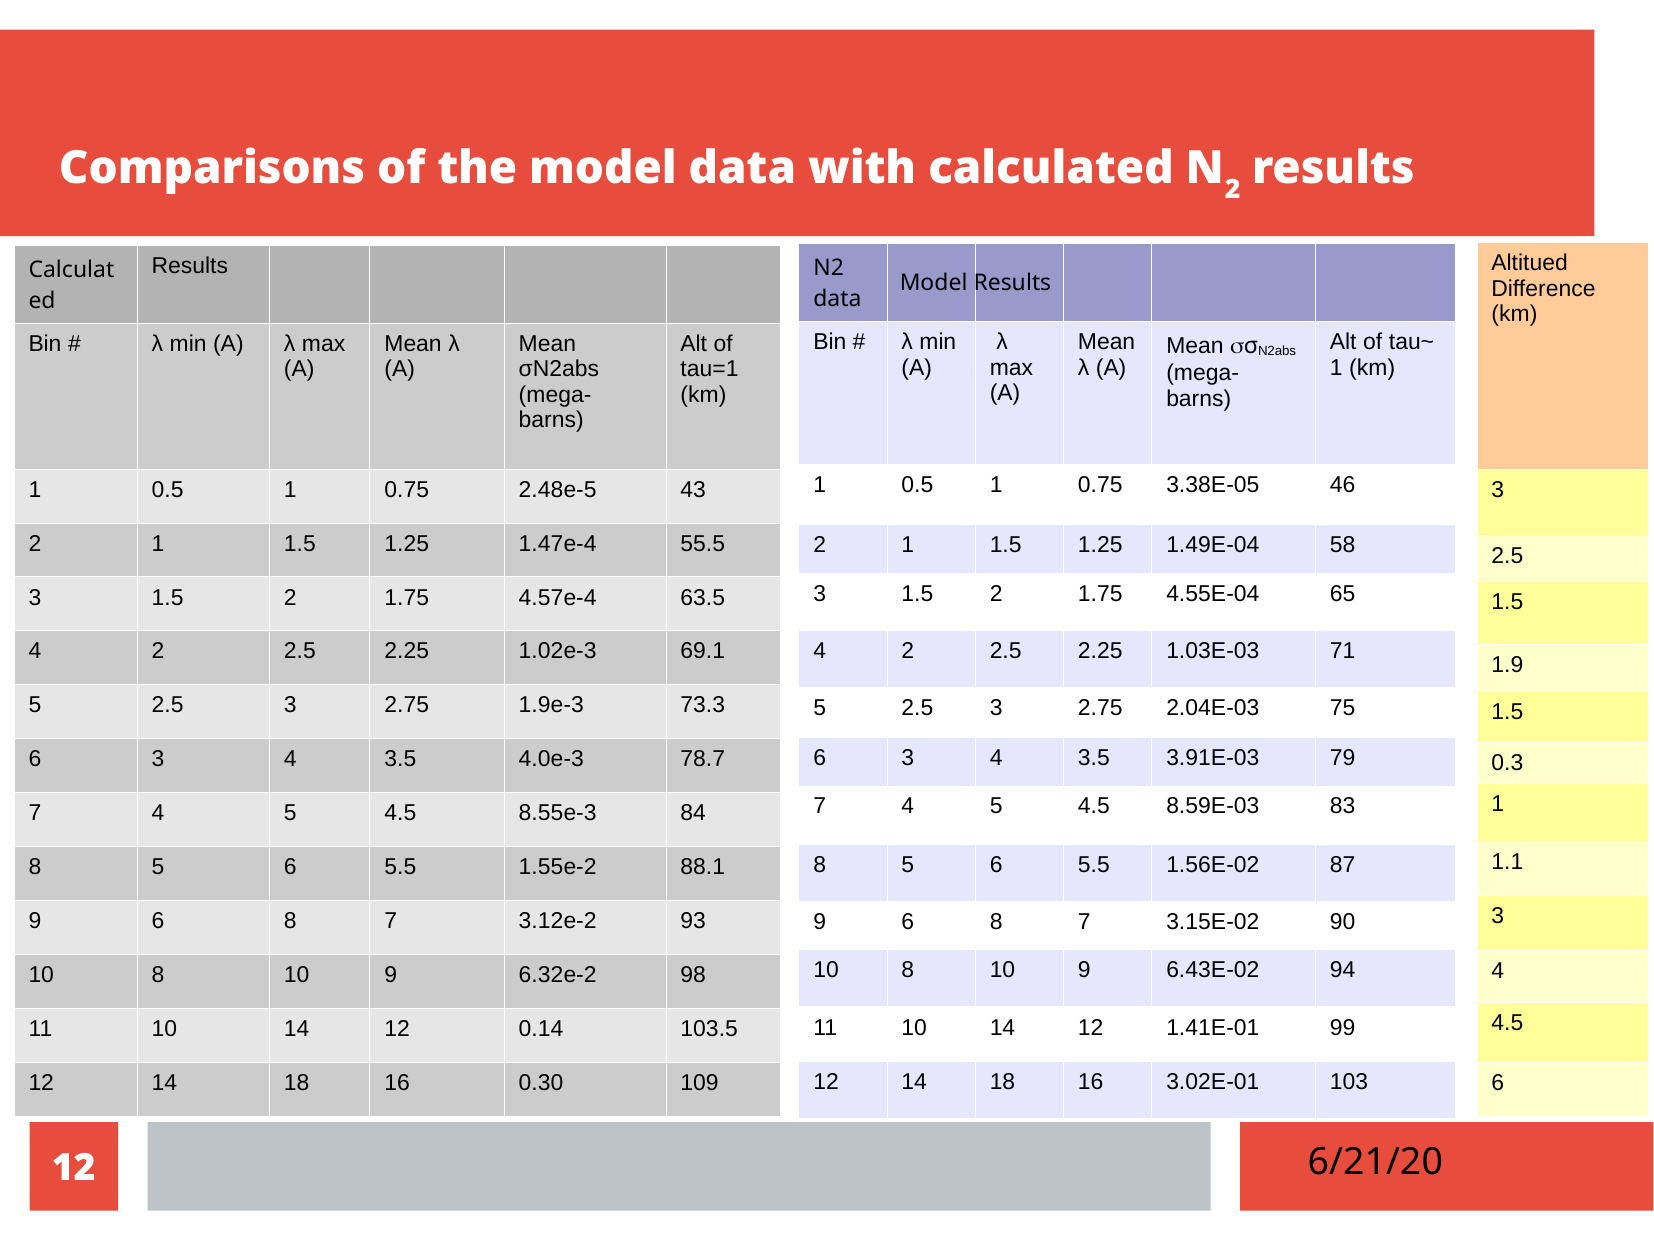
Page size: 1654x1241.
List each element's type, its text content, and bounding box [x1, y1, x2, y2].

table_cell 3.12e-2 [505, 901, 666, 954]
table_cell 4 [270, 739, 369, 792]
table_cell 3.5 [1064, 738, 1151, 786]
table_cell 75 [1316, 688, 1455, 737]
table_cell 18 [976, 1062, 1063, 1118]
table_cell 5.5 [1064, 845, 1151, 901]
table_cell 1.9e-3 [505, 685, 666, 738]
table_cell 2.5 [270, 631, 369, 684]
table_cell 1 [270, 470, 369, 523]
table_cell 3.15E-02 [1152, 902, 1315, 949]
table_cell 9 [370, 955, 504, 1008]
table_cell 8 [976, 902, 1063, 949]
table_cell 14 [976, 1007, 1063, 1061]
table_header [1152, 244, 1315, 321]
table_cell 3.02E-01 [1152, 1062, 1315, 1118]
table_cell 4 [799, 631, 887, 687]
table_cell 88.1 [667, 847, 780, 900]
table_cell 2.25 [370, 631, 504, 684]
table_cell 69.1 [667, 631, 780, 684]
table_cell 5 [976, 787, 1063, 844]
table_cell 0.75 [370, 470, 504, 523]
table_cell 1 [1478, 784, 1648, 841]
text_box Model Results [885, 258, 1075, 301]
table_cell 2 [15, 524, 137, 576]
table_cell 5 [138, 847, 269, 900]
table_cell 6 [270, 847, 369, 900]
table_cell 4 [138, 793, 269, 846]
table_cell Bin # [799, 322, 887, 464]
table_cell 2.75 [370, 685, 504, 738]
table_header Calculated [15, 246, 137, 323]
table_cell 99 [1316, 1007, 1455, 1061]
table_cell 78.7 [667, 739, 780, 792]
table_cell 2.75 [1064, 688, 1151, 737]
table_cell 6 [1478, 1063, 1648, 1116]
table_cell 4 [888, 787, 975, 844]
table_cell 1 [138, 524, 269, 576]
table_cell 7 [15, 793, 137, 846]
table_header [667, 246, 780, 323]
table_cell 8.55e-3 [505, 793, 666, 846]
table_cell Bin # [15, 324, 137, 469]
table_cell 1.56E-02 [1152, 845, 1315, 901]
table_cell 1.75 [1064, 574, 1151, 630]
table_cell 3 [888, 738, 975, 786]
table_cell 10 [15, 955, 137, 1008]
table_cell Mean λ (A) [370, 324, 504, 469]
table_cell 71 [1316, 631, 1455, 687]
table_cell 3 [1478, 470, 1648, 535]
table_cell 11 [799, 1007, 887, 1061]
table_cell 79 [1316, 738, 1455, 786]
table_header [270, 246, 369, 323]
table_cell 103 [1316, 1062, 1455, 1118]
table_cell 4 [1478, 951, 1648, 1002]
table_cell 9 [1064, 950, 1151, 1006]
table_cell 3 [15, 577, 137, 630]
table_cell 1 [976, 465, 1063, 524]
table_cell 16 [1064, 1062, 1151, 1118]
table_cell 4.55E-04 [1152, 574, 1315, 630]
table_cell 8 [799, 845, 887, 901]
table_cell 4.5 [1478, 1003, 1648, 1062]
table_cell 2 [138, 631, 269, 684]
table_cell 12 [15, 1063, 137, 1116]
table_cell 3 [976, 688, 1063, 737]
table_cell 93 [667, 901, 780, 954]
table_cell 4.5 [370, 793, 504, 846]
table_cell 65 [1316, 574, 1455, 630]
table_cell 2.04E-03 [1152, 688, 1315, 737]
table_cell 16 [370, 1063, 504, 1116]
table_cell 3 [799, 574, 887, 630]
table_header [888, 301, 975, 321]
table_cell 10 [138, 1009, 269, 1062]
table_cell 2 [888, 631, 975, 687]
table_cell 5 [888, 845, 975, 901]
table_cell Alt of tau~ 1 (km) [1316, 322, 1455, 464]
table_cell 1.5 [138, 577, 269, 630]
table_cell 8 [138, 955, 269, 1008]
table_cell 7 [799, 787, 887, 844]
table_cell 55.5 [667, 524, 780, 576]
table_header [888, 244, 975, 258]
table_cell Alt of tau=1 (km) [667, 324, 780, 469]
table_cell 2.5 [888, 688, 975, 737]
table_cell 6 [15, 739, 137, 792]
table_cell 4 [976, 738, 1063, 786]
text_box 6/21/20 [1293, 1126, 1486, 1186]
table_cell 1.25 [370, 524, 504, 576]
table_cell 11 [15, 1009, 137, 1062]
table_header [370, 246, 504, 323]
table_cell 9 [15, 901, 137, 954]
table_header [1064, 244, 1151, 321]
table_header Altitued Difference (km) [1478, 243, 1648, 469]
table_cell 12 [799, 1062, 887, 1118]
table_cell 6 [138, 901, 269, 954]
table_cell 7 [1064, 902, 1151, 949]
table_cell 14 [138, 1063, 269, 1116]
table_cell 1.1 [1478, 842, 1648, 895]
table_cell 1.55e-2 [505, 847, 666, 900]
table_cell 1.75 [370, 577, 504, 630]
table_cell Mean λ (A) [1064, 322, 1151, 464]
table_cell 14 [888, 1062, 975, 1118]
table_cell 1.5 [270, 524, 369, 576]
table_header N2 data [799, 244, 887, 321]
table_header Results [138, 246, 269, 323]
table_header [1316, 244, 1455, 321]
table_cell 6 [976, 845, 1063, 901]
table_cell 0.75 [1064, 465, 1151, 524]
table_cell 3.91E-03 [1152, 738, 1315, 786]
table_cell 83 [1316, 787, 1455, 844]
table_cell 1 [15, 470, 137, 523]
table_cell 43 [667, 470, 780, 523]
table_cell 2 [799, 525, 887, 573]
table_cell 5 [799, 688, 887, 737]
table_cell 2.25 [1064, 631, 1151, 687]
table_cell λ max (A) [270, 324, 369, 469]
table_cell 10 [976, 950, 1063, 1006]
table_cell Mean σN2abs (mega-barns) [505, 324, 666, 469]
table_cell 10 [888, 1007, 975, 1061]
table_cell 1.02e-3 [505, 631, 666, 684]
table_header [505, 246, 666, 323]
table_cell 2.5 [1478, 536, 1648, 581]
table_cell 103.5 [667, 1009, 780, 1062]
table_cell 58 [1316, 525, 1455, 573]
table_cell 0.3 [1478, 743, 1648, 783]
table_cell 2 [270, 577, 369, 630]
table_header [976, 244, 1063, 258]
table_cell 6.32e-2 [505, 955, 666, 1008]
table_cell 2.5 [976, 631, 1063, 687]
table_cell 1.5 [1478, 692, 1648, 742]
table_cell 1.47e-4 [505, 524, 666, 576]
table_cell Mean σN2abs (mega-barns) [1152, 322, 1315, 464]
table_cell 63.5 [667, 577, 780, 630]
table_cell 46 [1316, 465, 1455, 524]
table_cell 73.3 [667, 685, 780, 738]
table_cell 2.5 [138, 685, 269, 738]
table_cell 1 [799, 465, 887, 524]
table_cell 3 [270, 685, 369, 738]
table_cell 0.5 [888, 465, 975, 524]
table_cell 5 [270, 793, 369, 846]
table_cell 3.5 [370, 739, 504, 792]
table_cell 1.9 [1478, 645, 1648, 691]
table_cell 94 [1316, 950, 1455, 1006]
table_cell 6 [888, 902, 975, 949]
table_cell 1.5 [1478, 582, 1648, 644]
table_cell 1.25 [1064, 525, 1151, 573]
table_cell 84 [667, 793, 780, 846]
table_cell 8.59E-03 [1152, 787, 1315, 844]
table_cell 3 [1478, 896, 1648, 950]
table_cell 10 [799, 950, 887, 1006]
table_cell 5.5 [370, 847, 504, 900]
table_cell 4.0e-3 [505, 739, 666, 792]
table_cell 8 [888, 950, 975, 1006]
table_cell 5 [15, 685, 137, 738]
table_cell 0.30 [505, 1063, 666, 1116]
title Comparisons of the model data with calculated N2 results [59, 59, 1595, 207]
table_cell λ min (A) [888, 322, 975, 464]
table_cell 18 [270, 1063, 369, 1116]
table_cell 109 [667, 1063, 780, 1116]
table_cell 4.5 [1064, 787, 1151, 844]
table_cell 6.43E-02 [1152, 950, 1315, 1006]
table_cell 14 [270, 1009, 369, 1062]
table_cell 2 [976, 574, 1063, 630]
table_header [976, 301, 1063, 321]
table_cell 12 [1064, 1007, 1151, 1061]
table_cell 9 [799, 902, 887, 949]
table_cell 98 [667, 955, 780, 1008]
table_cell 12 [370, 1009, 504, 1062]
table_cell 1.49E-04 [1152, 525, 1315, 573]
table_cell 4.57e-4 [505, 577, 666, 630]
table_cell 2.48e-5 [505, 470, 666, 523]
table_cell 1.03E-03 [1152, 631, 1315, 687]
table_cell 87 [1316, 845, 1455, 901]
table_cell 8 [15, 847, 137, 900]
table_cell 10 [270, 955, 369, 1008]
table_cell 0.5 [138, 470, 269, 523]
table_cell 3.38E-05 [1152, 465, 1315, 524]
table_cell 7 [370, 901, 504, 954]
table_cell 6 [799, 738, 887, 786]
table_cell 3 [138, 739, 269, 792]
table_cell 1.5 [888, 574, 975, 630]
table_cell 1 [888, 525, 975, 573]
table_cell 90 [1316, 902, 1455, 949]
table_cell 1.5 [976, 525, 1063, 573]
table_cell λ max (A) [976, 322, 1063, 464]
table_cell 8 [270, 901, 369, 954]
table_cell 4 [15, 631, 137, 684]
table_cell 0.14 [505, 1009, 666, 1062]
table_cell 1.41E-01 [1152, 1007, 1315, 1061]
table_cell λ min (A) [138, 324, 269, 469]
